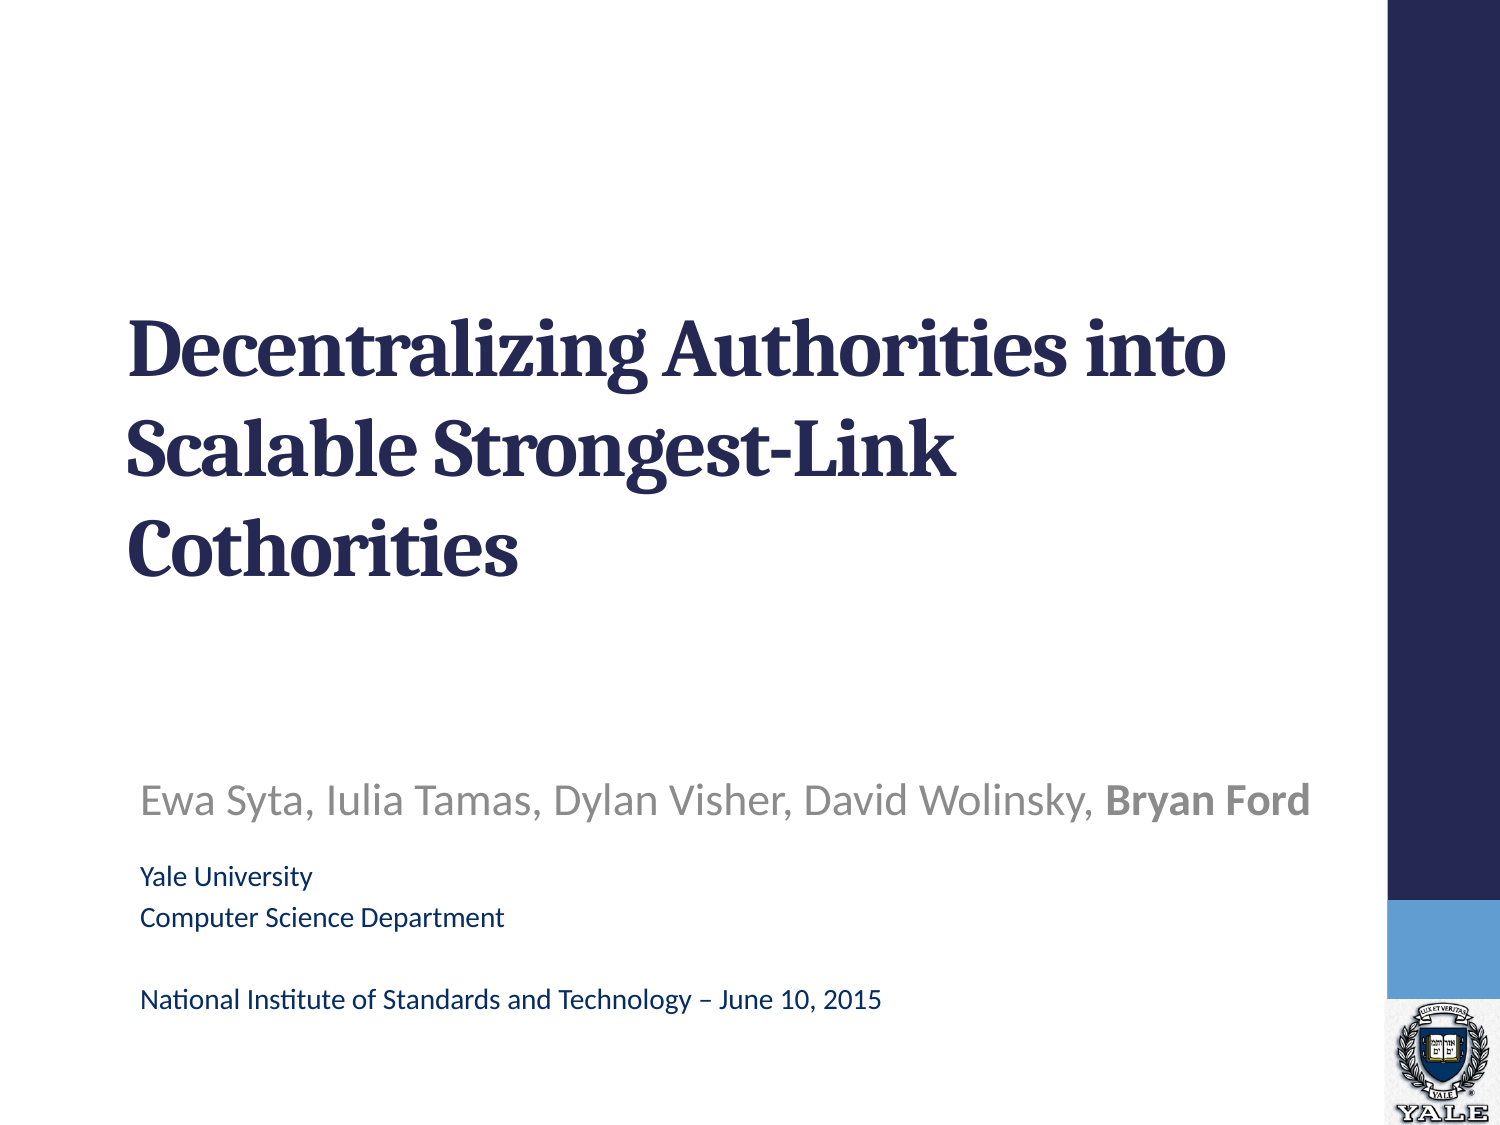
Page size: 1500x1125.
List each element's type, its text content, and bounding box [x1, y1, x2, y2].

picture [1384, 999, 1500, 1125]
subtitle Ewa Syta, Iulia Tamas, Dylan Visher, David Wolinsky, Bryan Ford [125, 762, 1413, 849]
title Decentralizing Authorities into Scalable Strongest-Link Cothorities [112, 174, 1350, 601]
text_box Yale University Computer Science Department National Institute of Standards and Technology – June 10, 2015 [124, 849, 1413, 1025]
